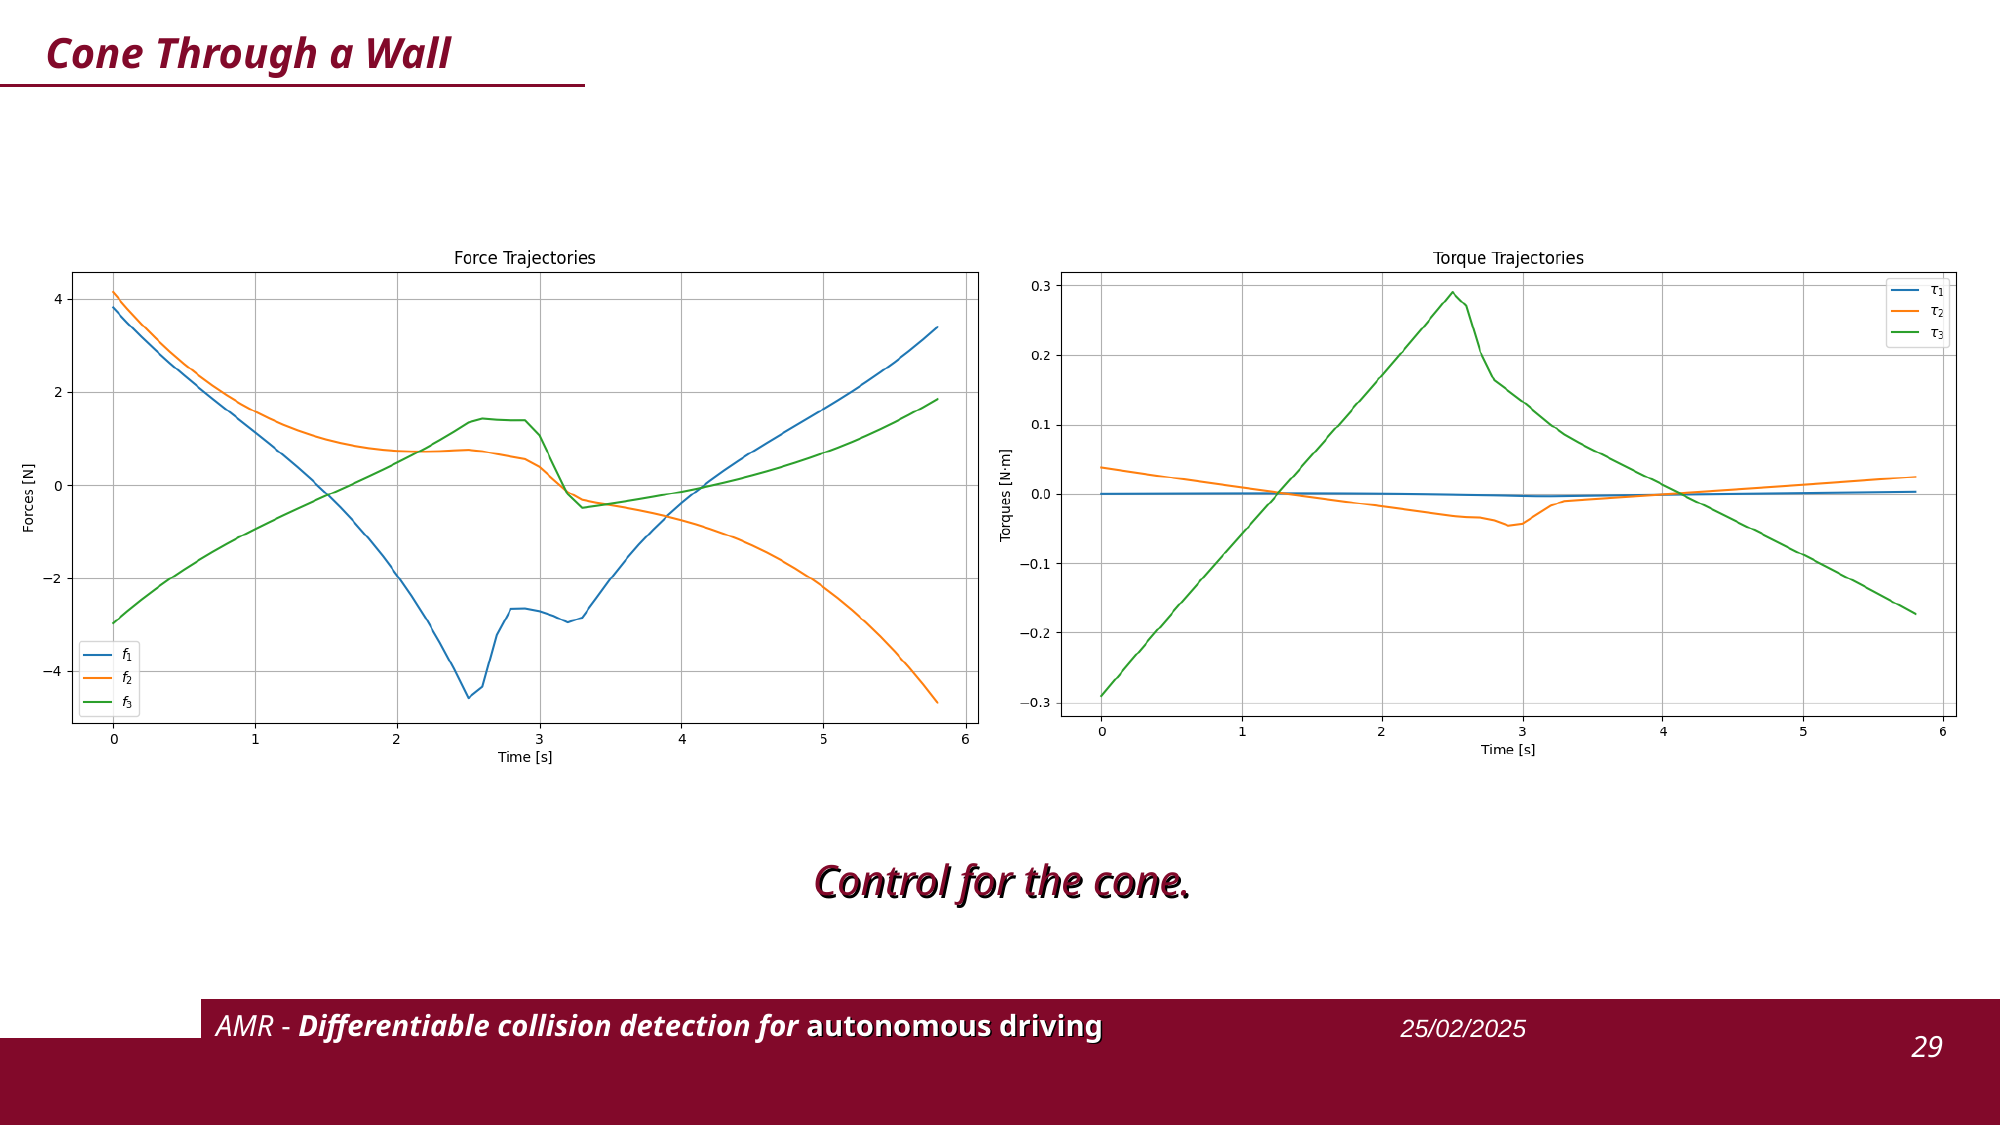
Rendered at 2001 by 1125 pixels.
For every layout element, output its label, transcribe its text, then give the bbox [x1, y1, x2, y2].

text_box AMR - Differentiable collision detection for autonomous driving [201, 999, 1202, 1051]
text_box 25/02/2025 [1385, 1004, 1589, 1050]
picture [0, 219, 1971, 787]
text_box 29 [1896, 1020, 1966, 1072]
text_box Control for the cone. [797, 846, 1340, 913]
text_box [0, 999, 2000, 1125]
text_box Cone Through a Wall [30, 19, 1031, 86]
